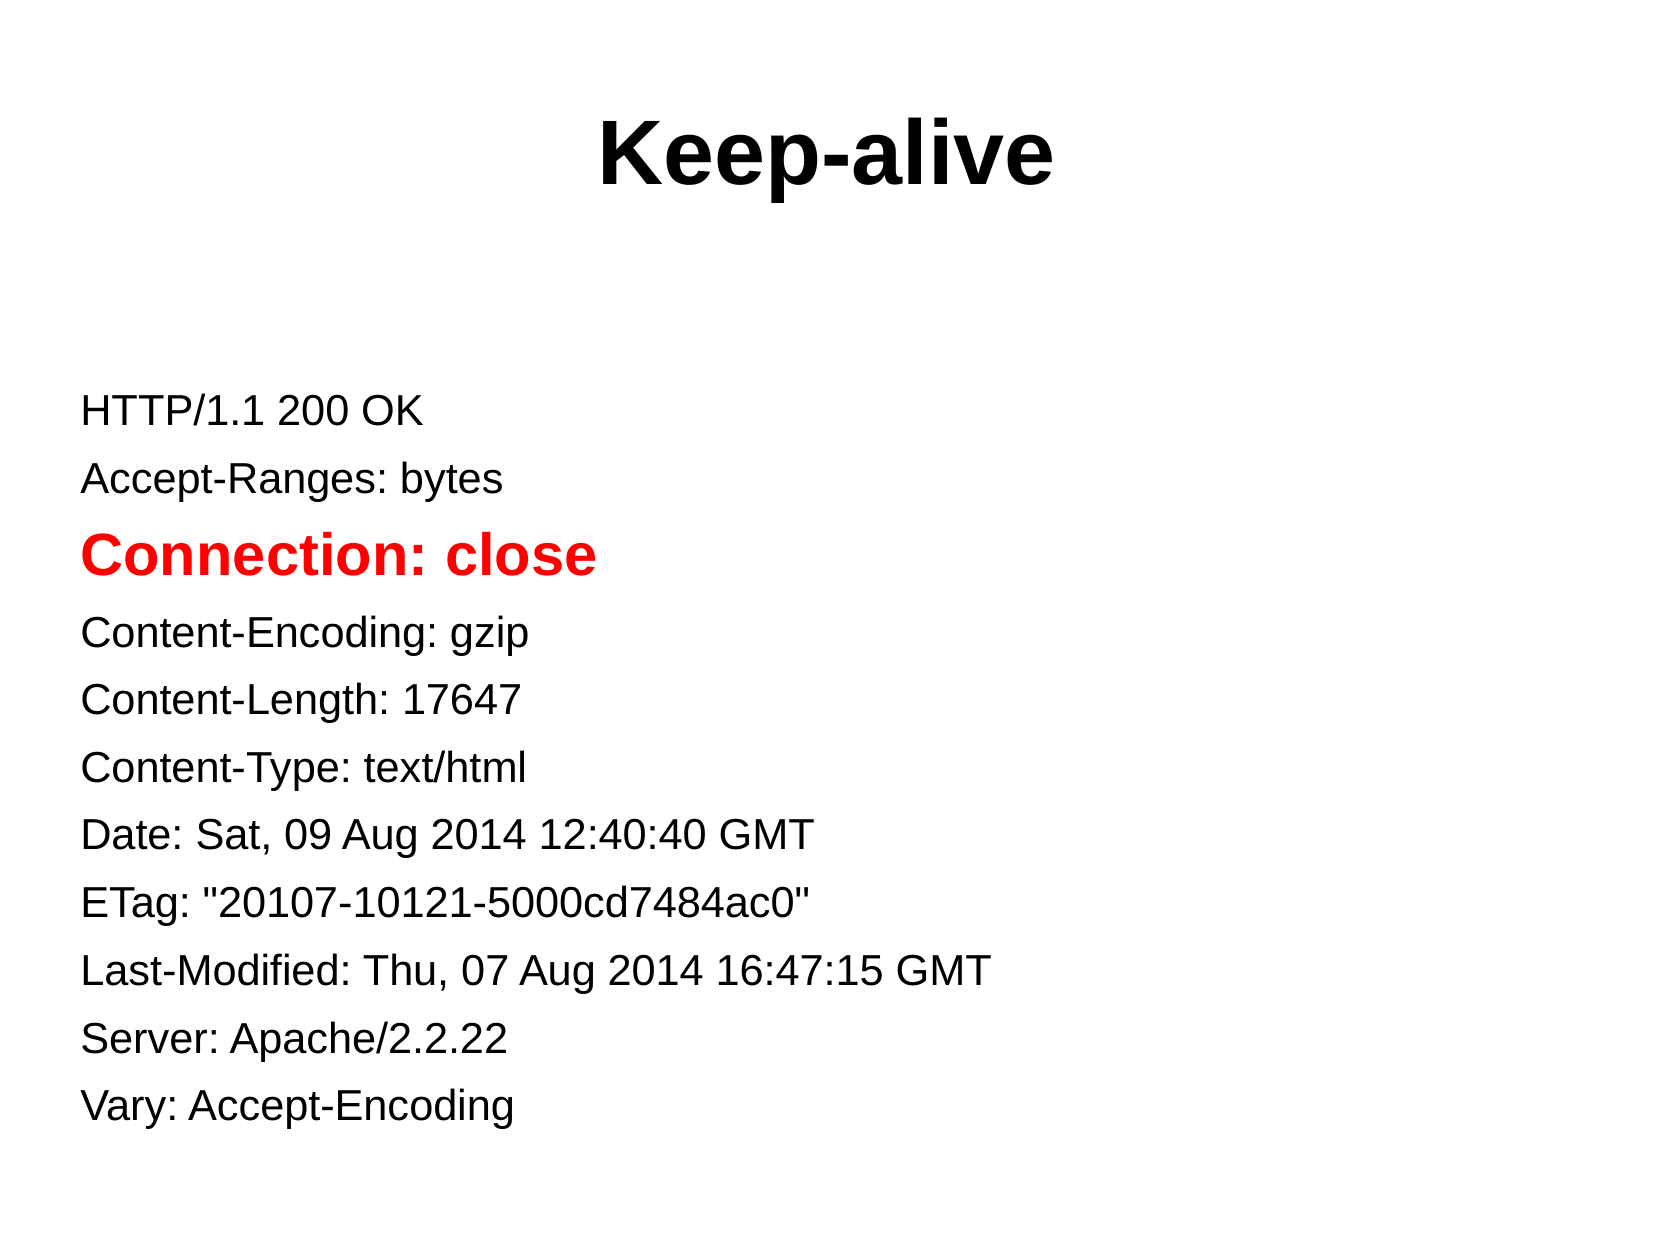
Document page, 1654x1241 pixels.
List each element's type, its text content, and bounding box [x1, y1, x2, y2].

list HTTP/1.1 200 OK Accept-Ranges: bytes Connection: close Content-Encoding: gzip Content-Length: 17647 Content-Type: text/html Date: Sat, 09 Aug 2014 12:40:40 GMT ETag: "20107-10121-5000cd7484ac0" Last-Modified: Thu, 07 Aug 2014 16:47:15 GMT Server: Apache/2.2.22 Vary: Accept-Encoding [80, 318, 1536, 1139]
title Keep-alive [82, 49, 1571, 257]
